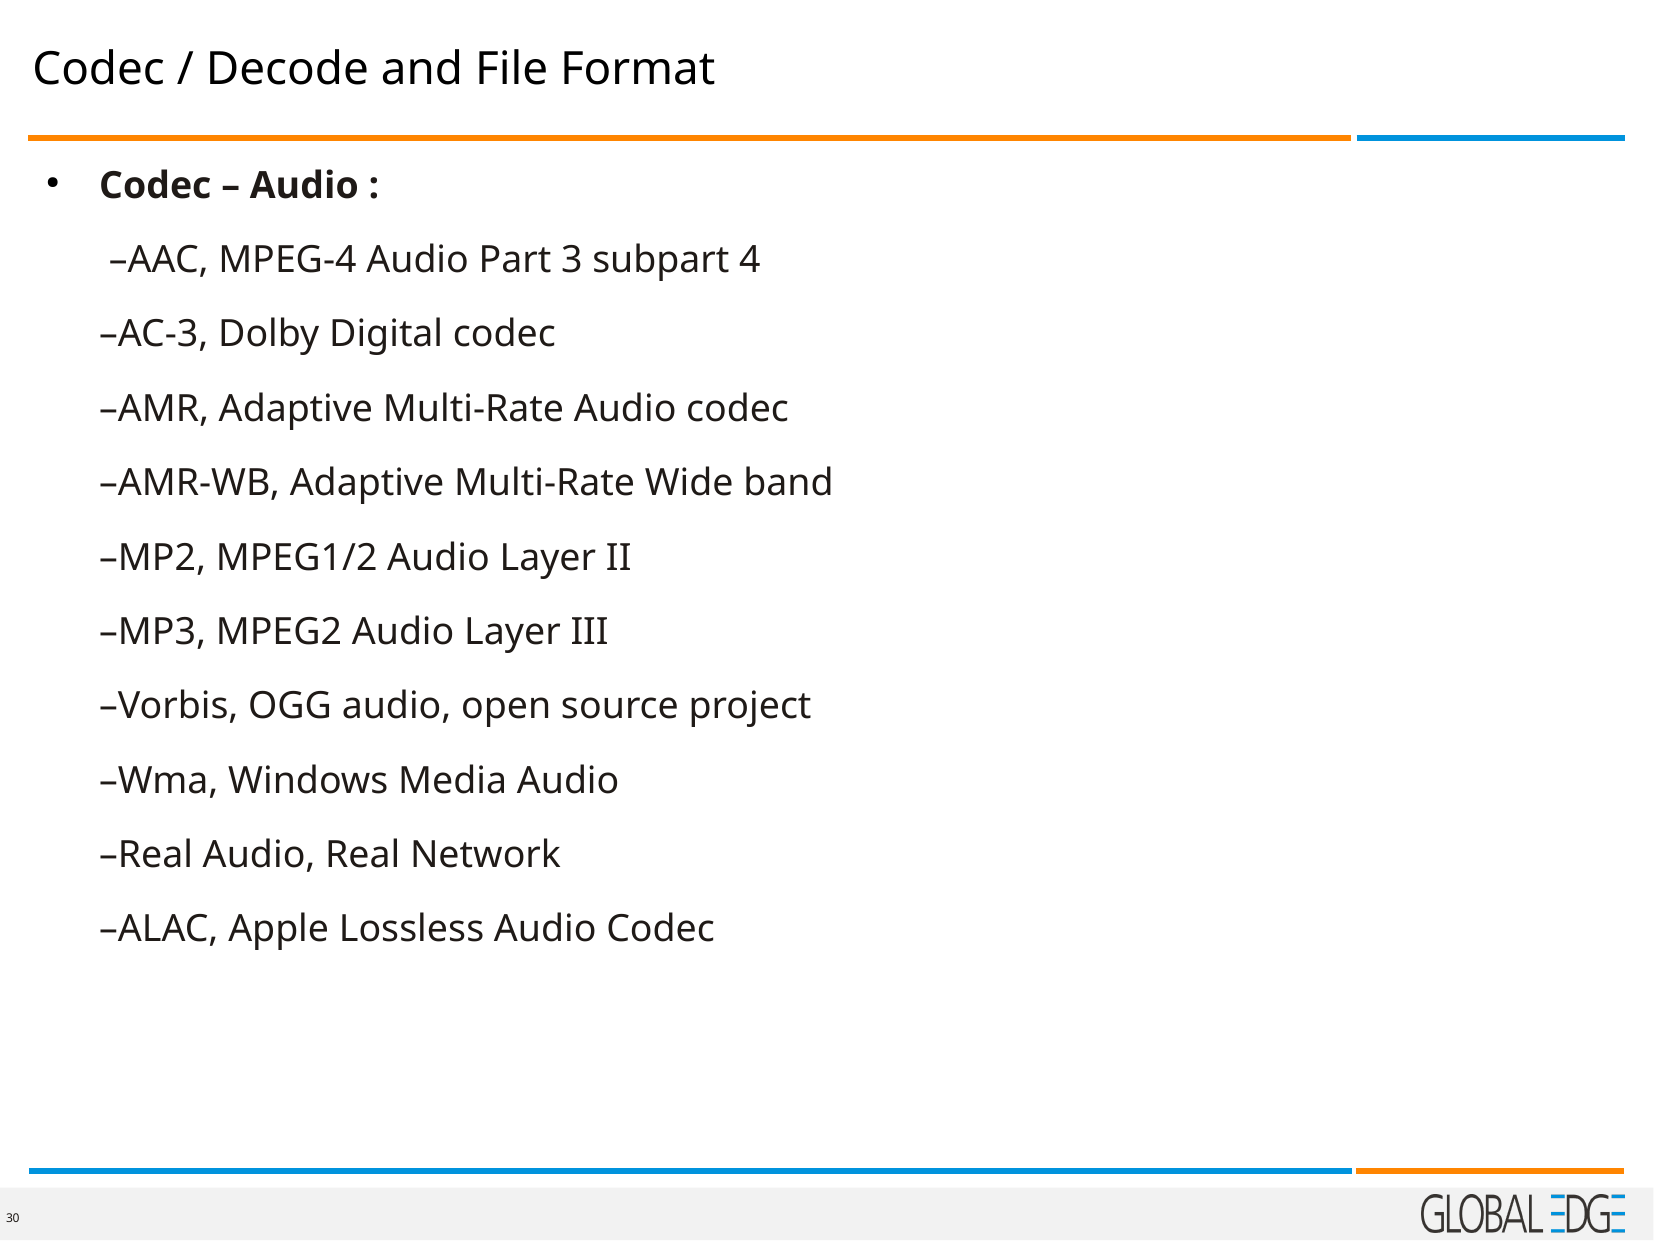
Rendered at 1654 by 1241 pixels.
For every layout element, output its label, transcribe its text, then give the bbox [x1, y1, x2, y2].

list Codec – Audio : –AAC, MPEG-4 Audio Part 3 subpart 4 –AC-3, Dolby Digital codec –AMR, Adaptive Multi-Rate Audio codec –AMR-WB, Adaptive Multi-Rate Wide band –MP2, MPEG1/2 Audio Layer II –MP3, MPEG2 Audio Layer III –Vorbis, OGG audio, open source project –Wma, Windows Media Audio –Real Audio, Real Network –ALAC, Apple Lossless Audio Codec [28, 160, 1625, 1153]
title Codec / Decode and File Format [17, 18, 1499, 115]
picture [1421, 1194, 1625, 1233]
